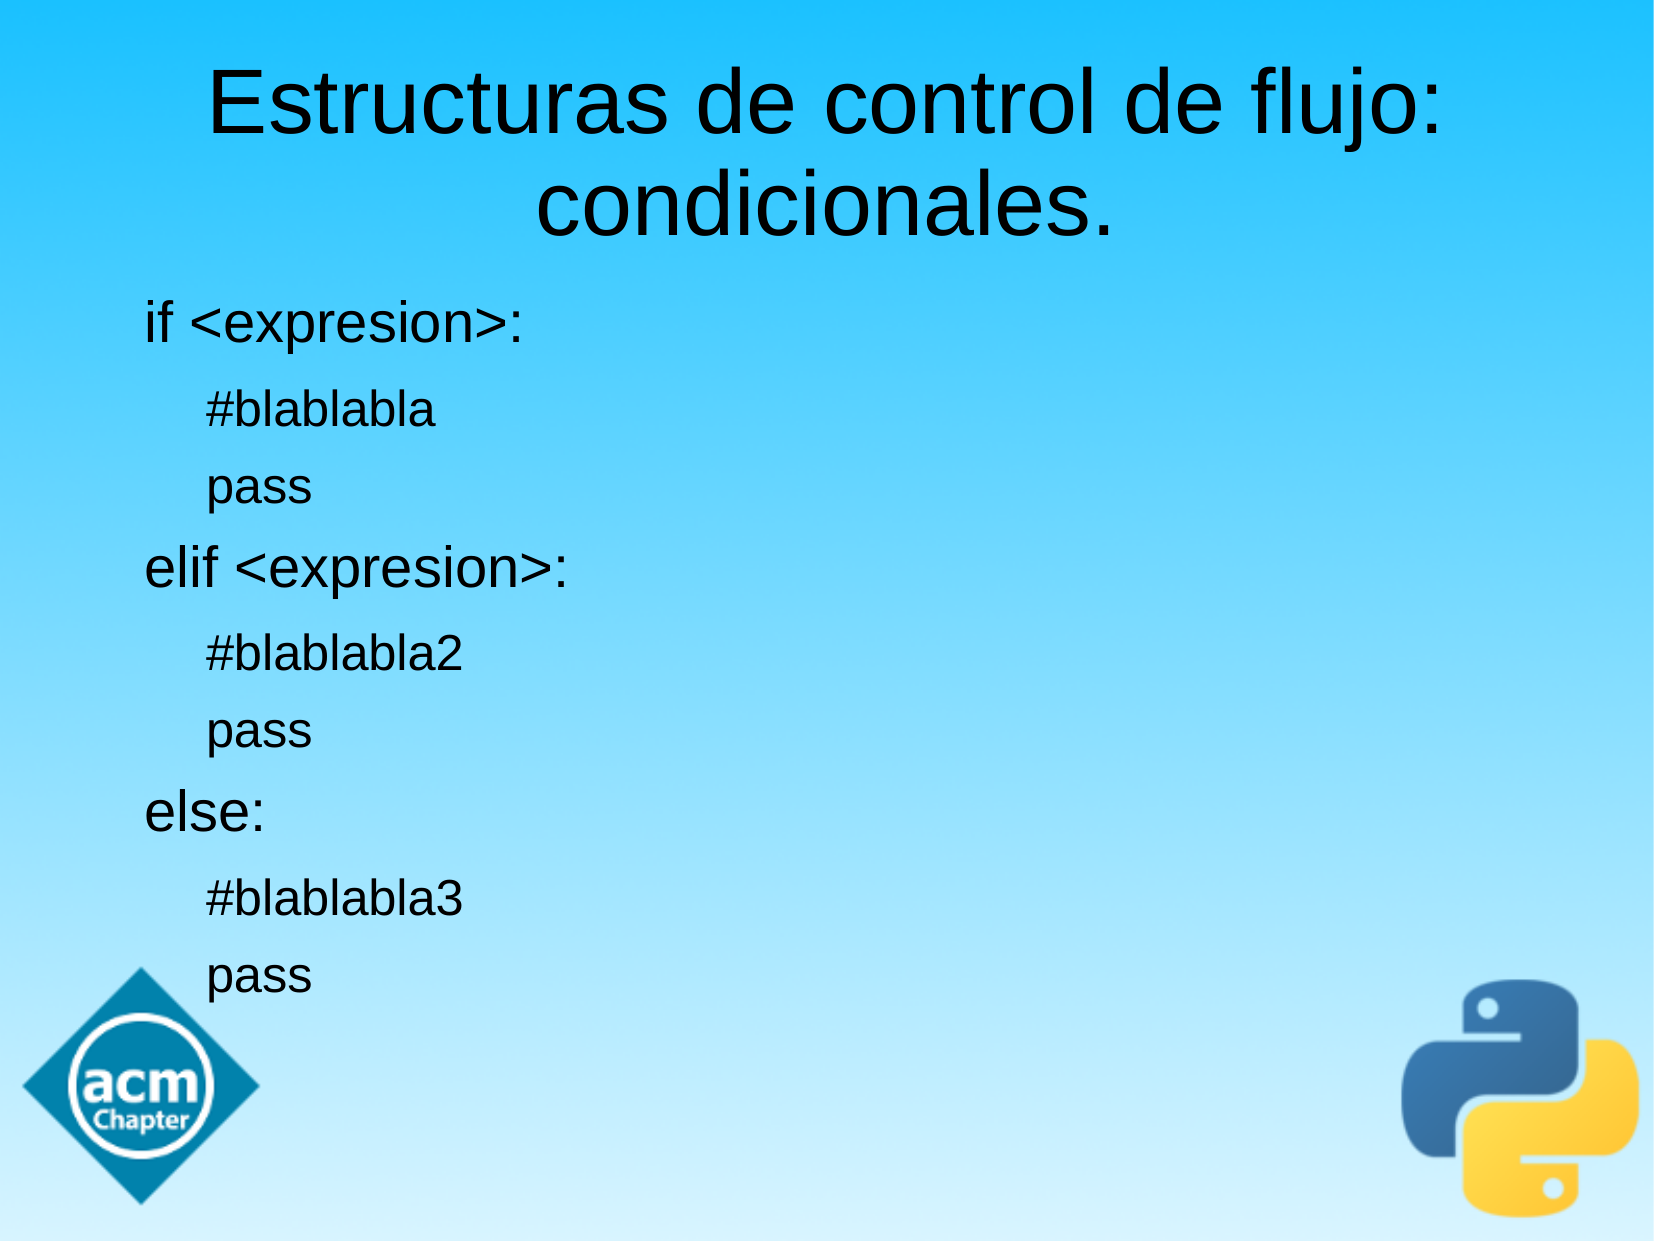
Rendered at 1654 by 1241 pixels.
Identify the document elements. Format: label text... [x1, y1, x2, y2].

picture [0, 0, 1654, 1241]
list if <expresion>: #blablabla pass elif <expresion>: #blablabla2 pass else: #blablabla3 pass [82, 290, 1571, 1010]
title Estructuras de control de flujo: condicionales. [82, 49, 1571, 257]
